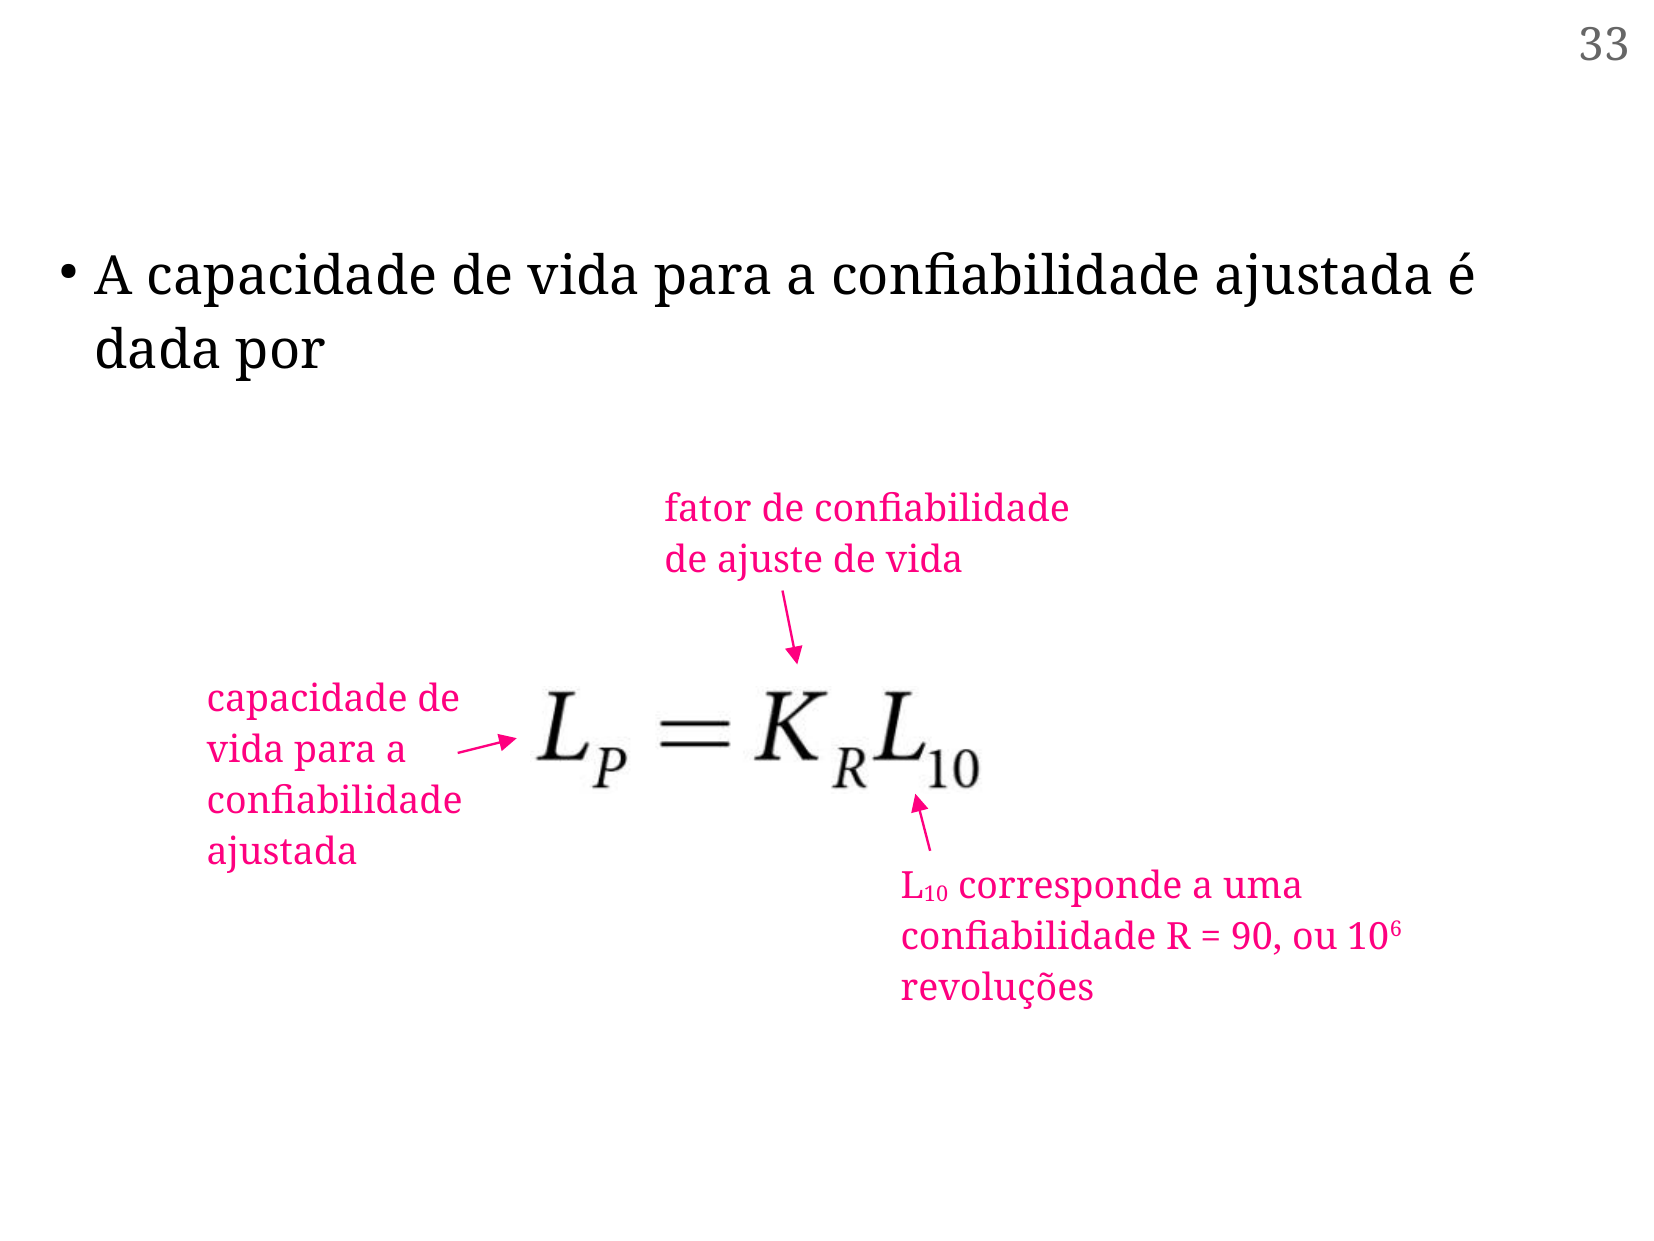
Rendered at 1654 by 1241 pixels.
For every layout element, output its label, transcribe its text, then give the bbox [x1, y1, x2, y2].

text_box capacidade de vida para a confiabilidade ajustada [191, 664, 517, 884]
text_box L10 corresponde a uma confiabilidade R = 90, ou 106 revoluções [885, 850, 1536, 1019]
picture [530, 686, 990, 794]
list A capacidade de vida para a confiabilidade ajustada é dada por [59, 236, 1595, 1211]
text_box fator de confiabilidade de ajuste de vida [649, 473, 1108, 591]
